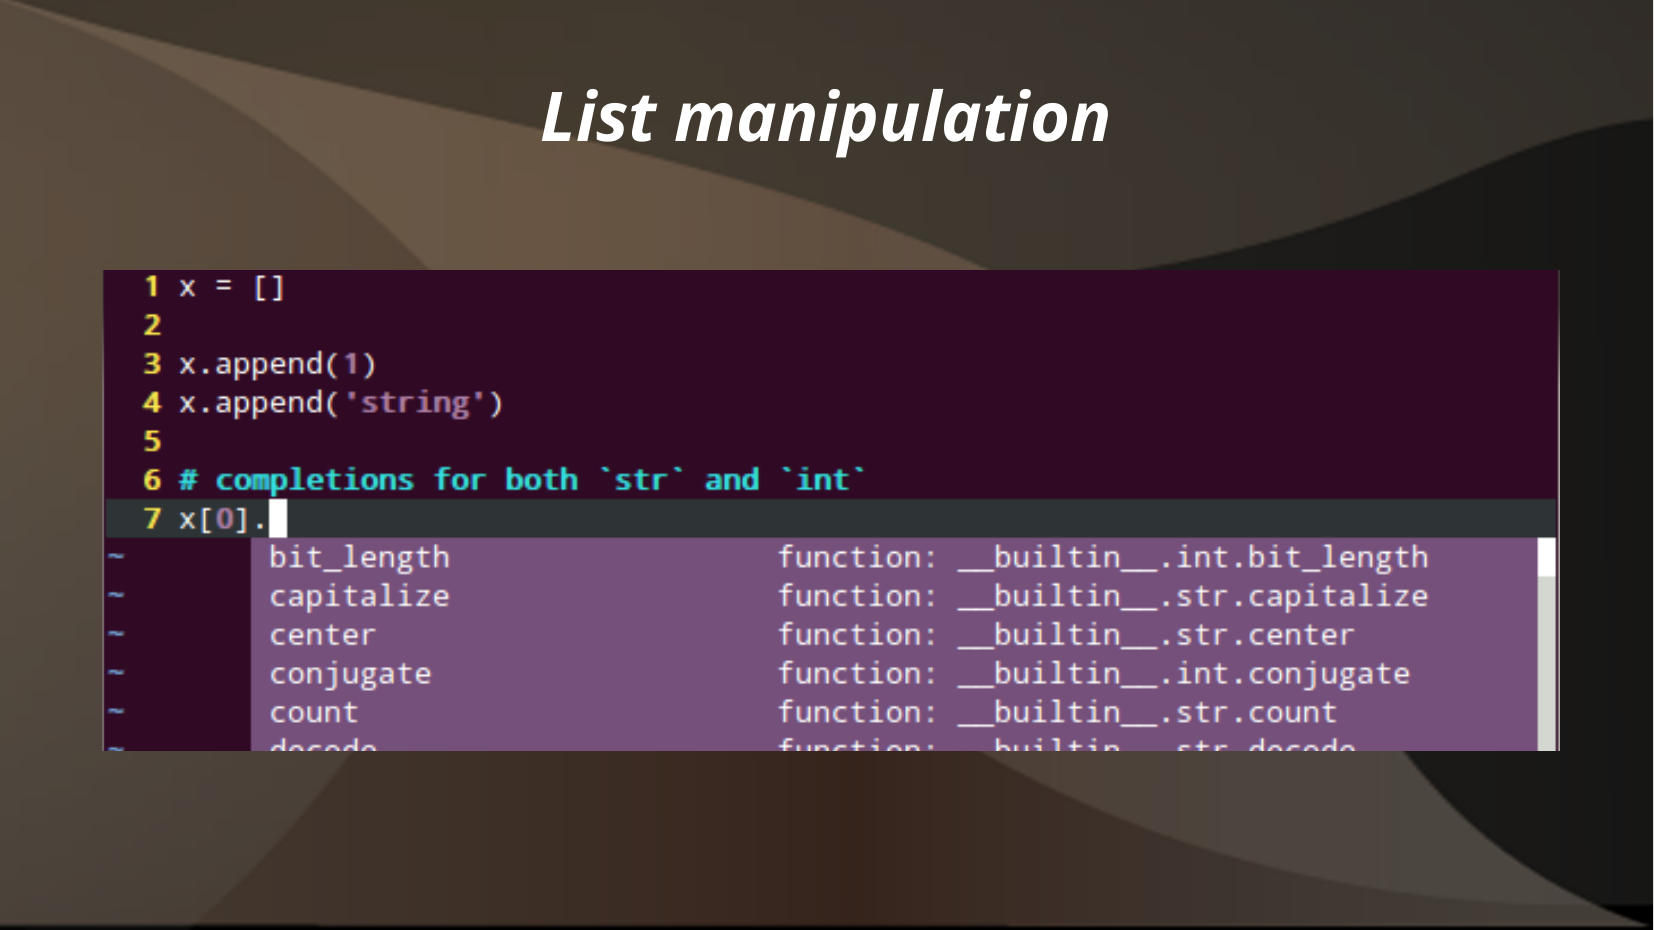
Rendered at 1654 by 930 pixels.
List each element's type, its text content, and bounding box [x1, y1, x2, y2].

title List manipulation [82, 36, 1571, 193]
picture [0, 0, 1654, 930]
